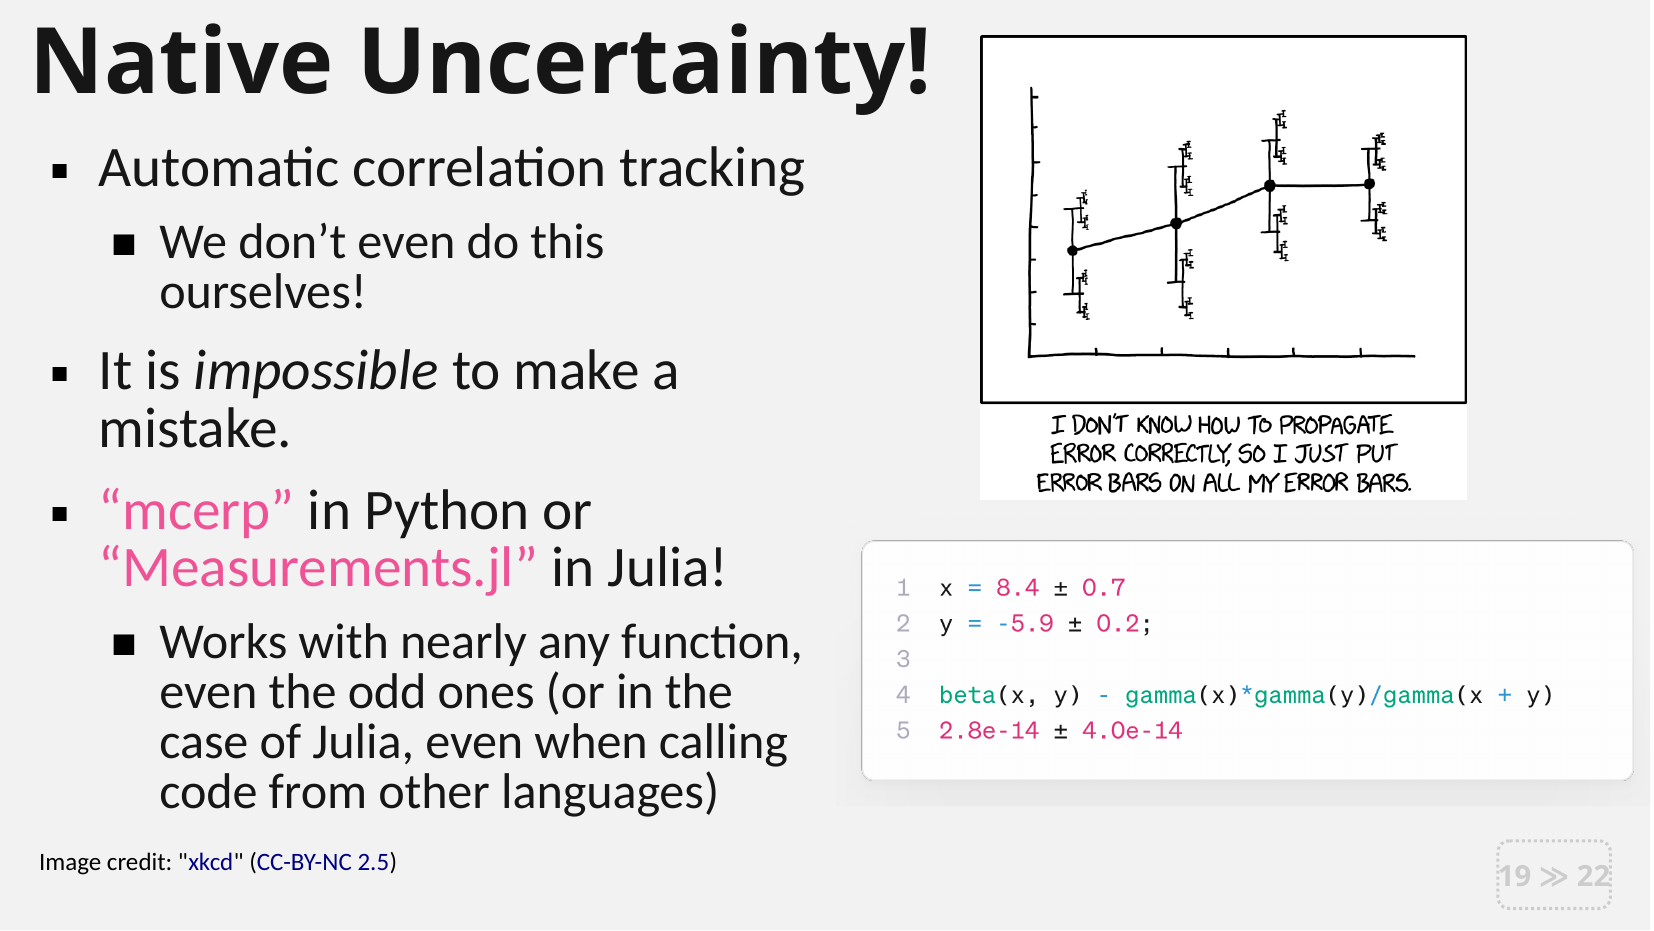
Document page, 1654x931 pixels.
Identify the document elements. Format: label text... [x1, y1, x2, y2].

text_box Image credit: "xkcd" (CC-BY-NC 2.5) [24, 843, 1627, 903]
title Native Uncertainty! [29, 0, 1613, 118]
list Automatic correlation tracking We don’t even do this ourselves! It is impossible to make a mistake. “mcerp” in Python or “Measurements.jl” in Julia! Works with nearly any function, even the odd ones (or in the case of Julia, even when calling code from other languages) [37, 143, 807, 826]
picture [836, 515, 1654, 807]
picture [980, 35, 1467, 500]
